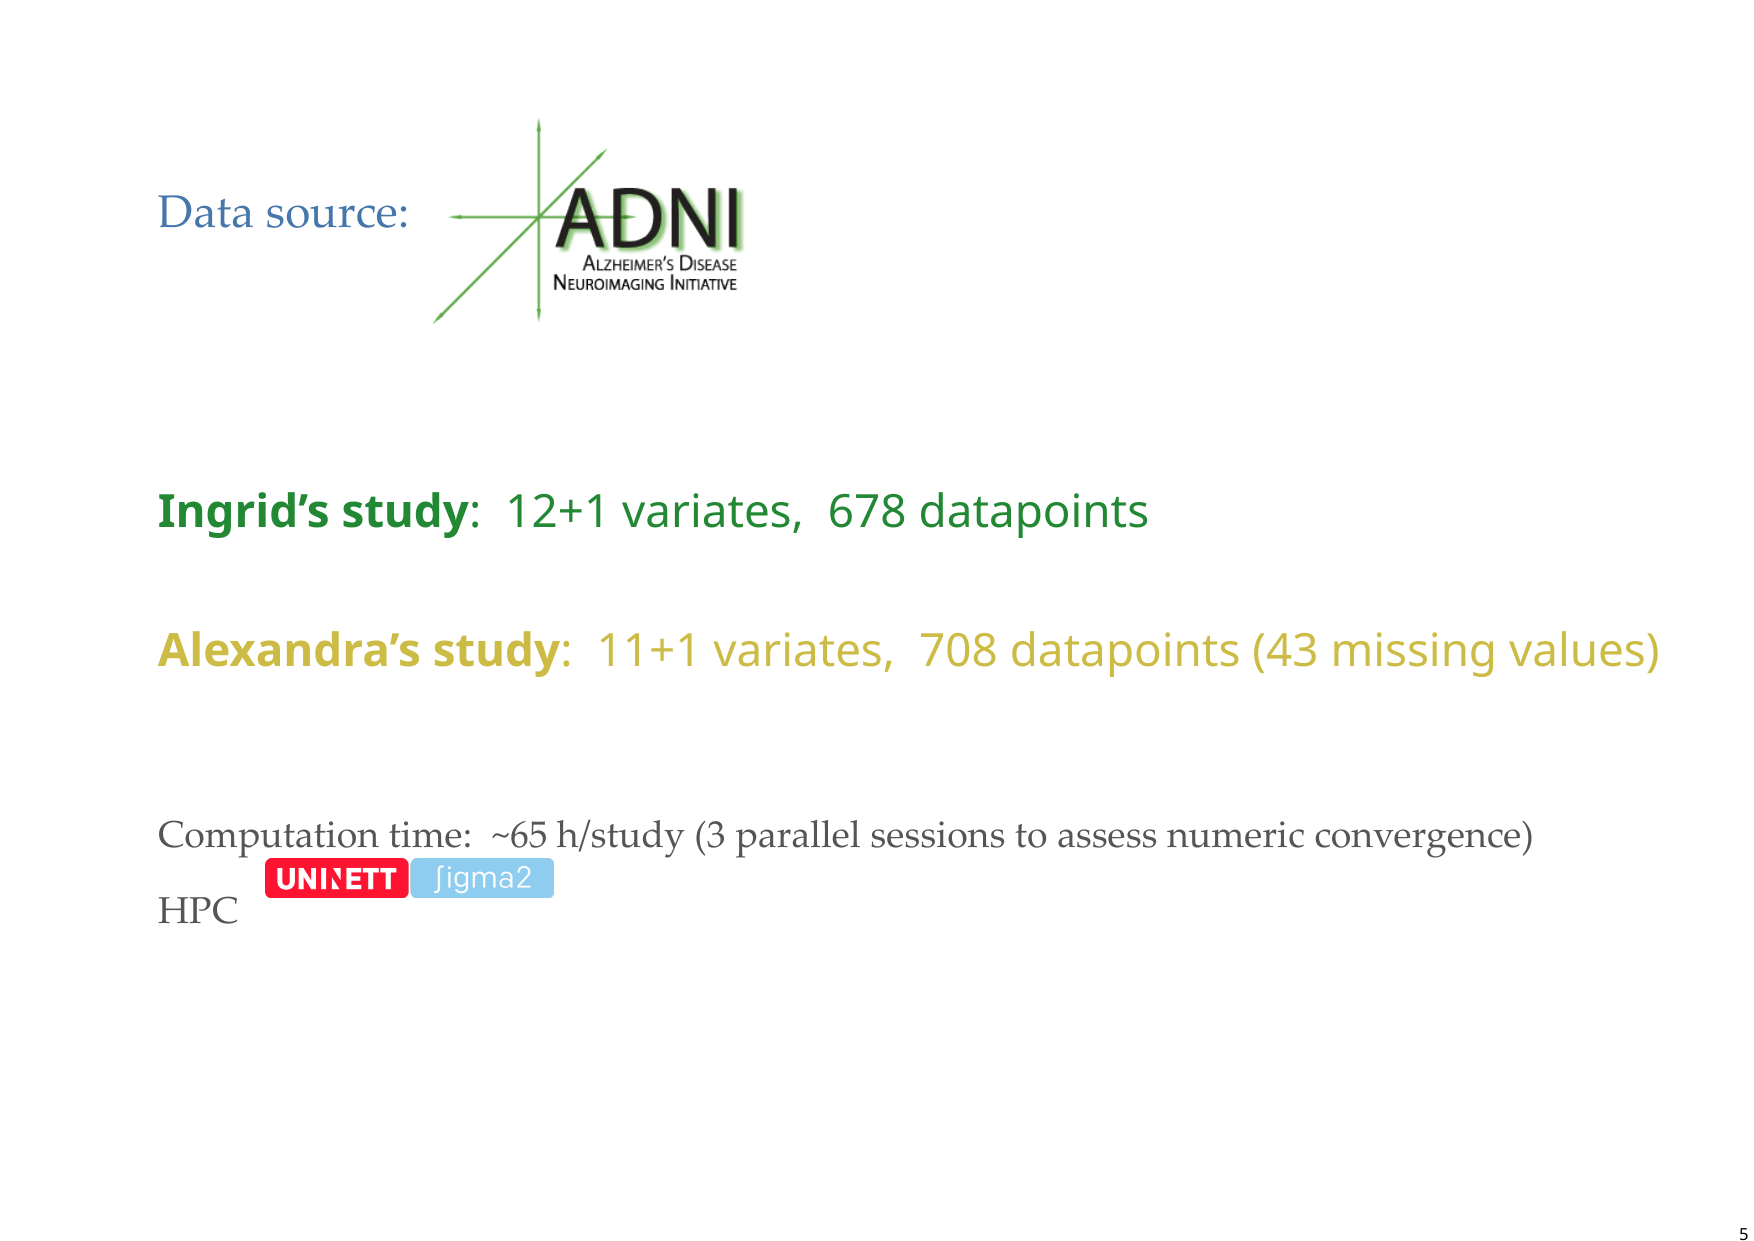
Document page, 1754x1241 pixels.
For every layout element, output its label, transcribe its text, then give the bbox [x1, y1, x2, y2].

picture [265, 858, 554, 898]
picture [433, 118, 746, 324]
text_box Data source: Ingrid’s study: 12+1 variates, 678 datapoints Alexandra’s study: 11+1 variates, 708 datapoints (43 missing values) Computation time: ~65 h/study (3 parallel sessions to assess numeric convergence) HPC [143, 186, 1551, 909]
